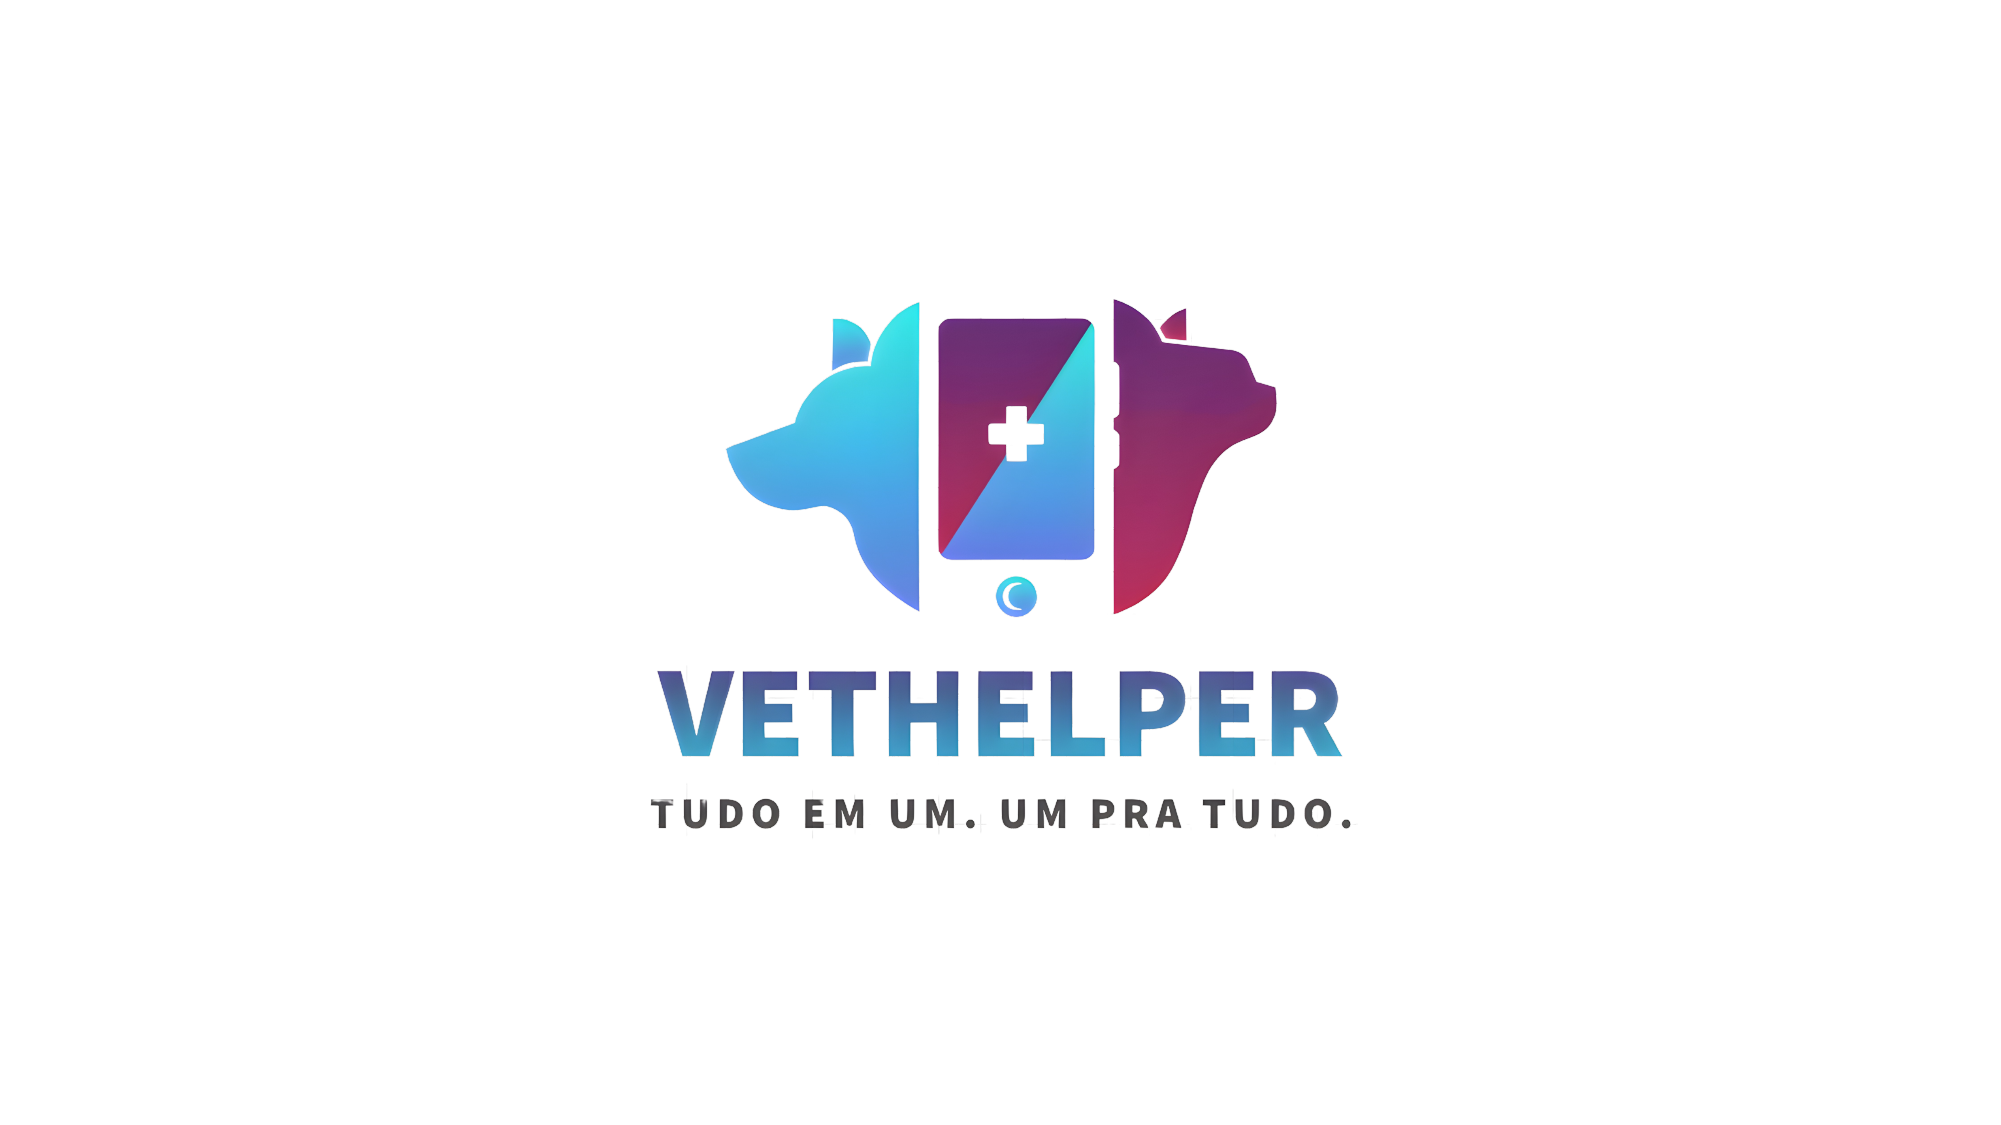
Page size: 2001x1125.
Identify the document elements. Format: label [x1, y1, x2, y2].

picture [642, 276, 1358, 848]
